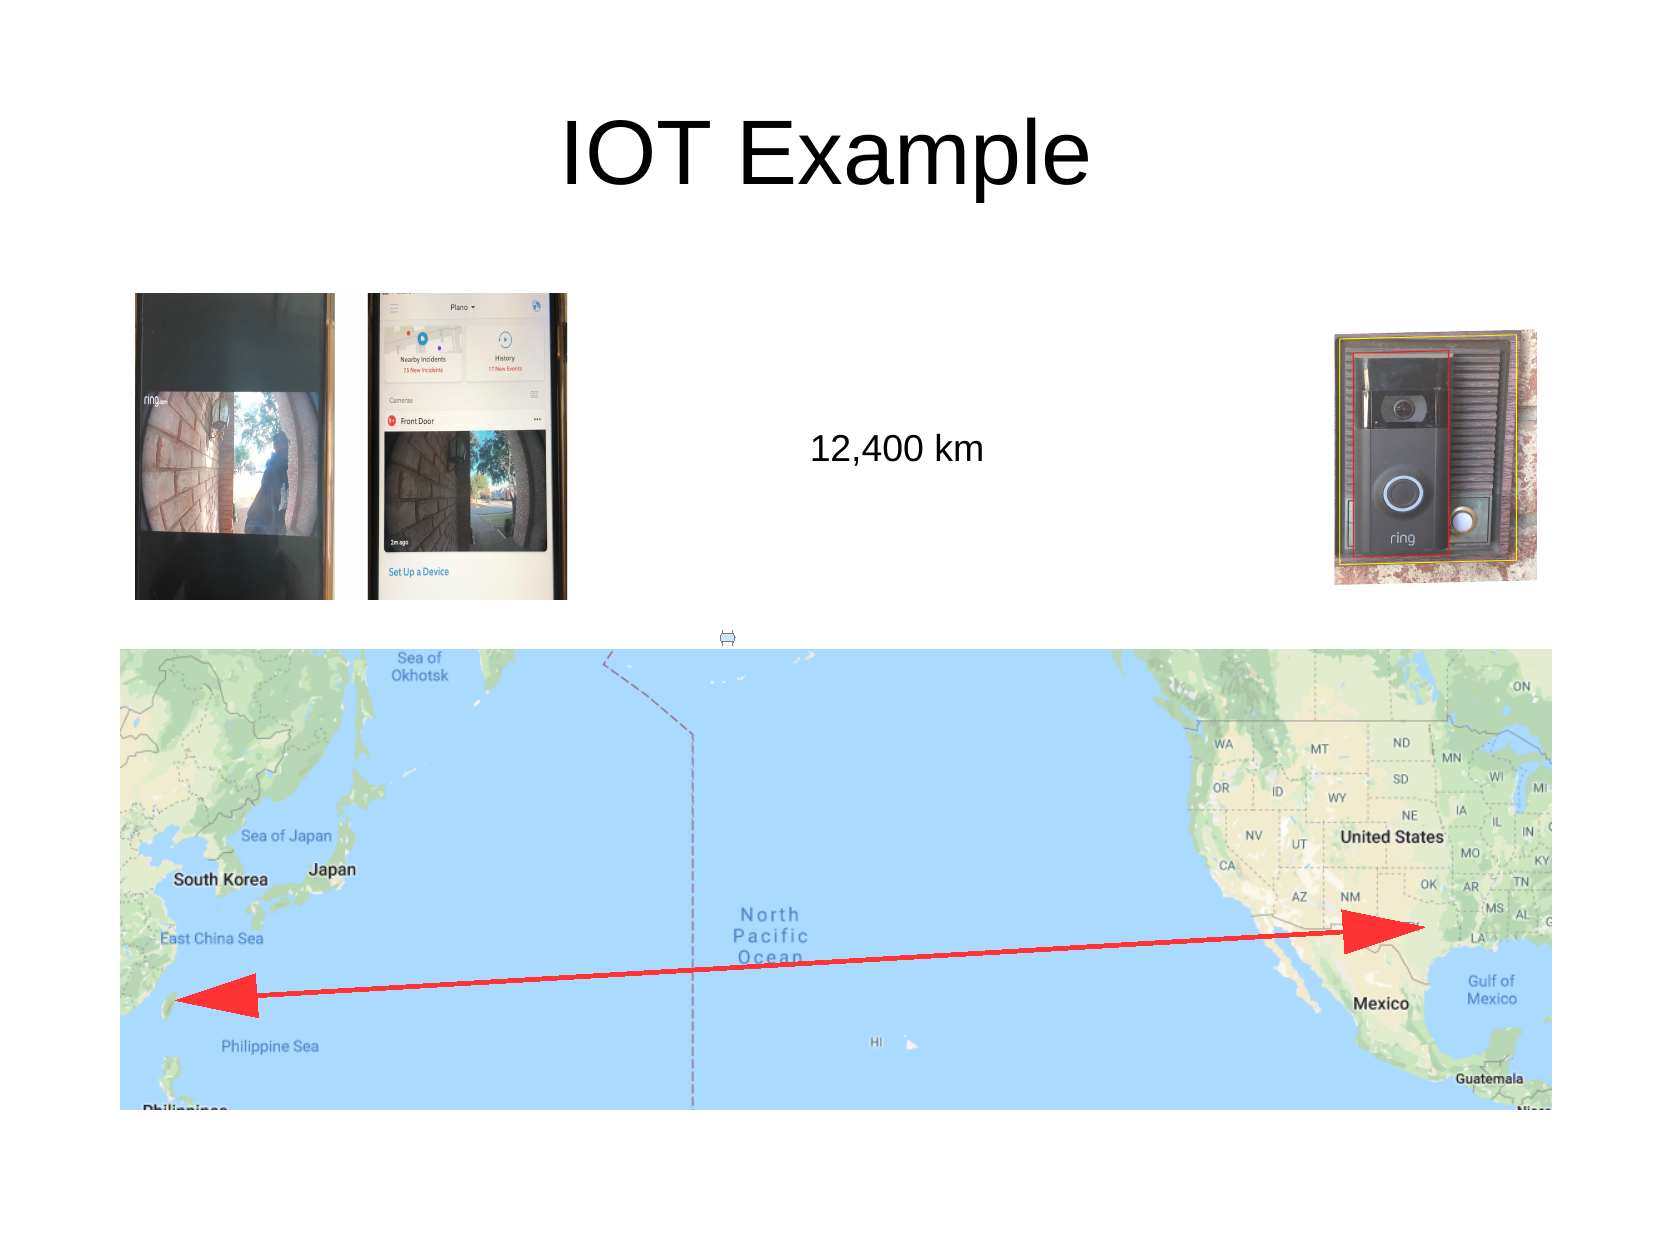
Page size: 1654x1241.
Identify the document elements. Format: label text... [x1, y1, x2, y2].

title IOT Example [82, 49, 1571, 257]
picture [1334, 330, 1537, 586]
picture [135, 293, 571, 601]
picture [120, 649, 1552, 1111]
text_box [175, 909, 1425, 1018]
text_box 12,400 km [795, 420, 1000, 477]
text_box [720, 630, 736, 646]
